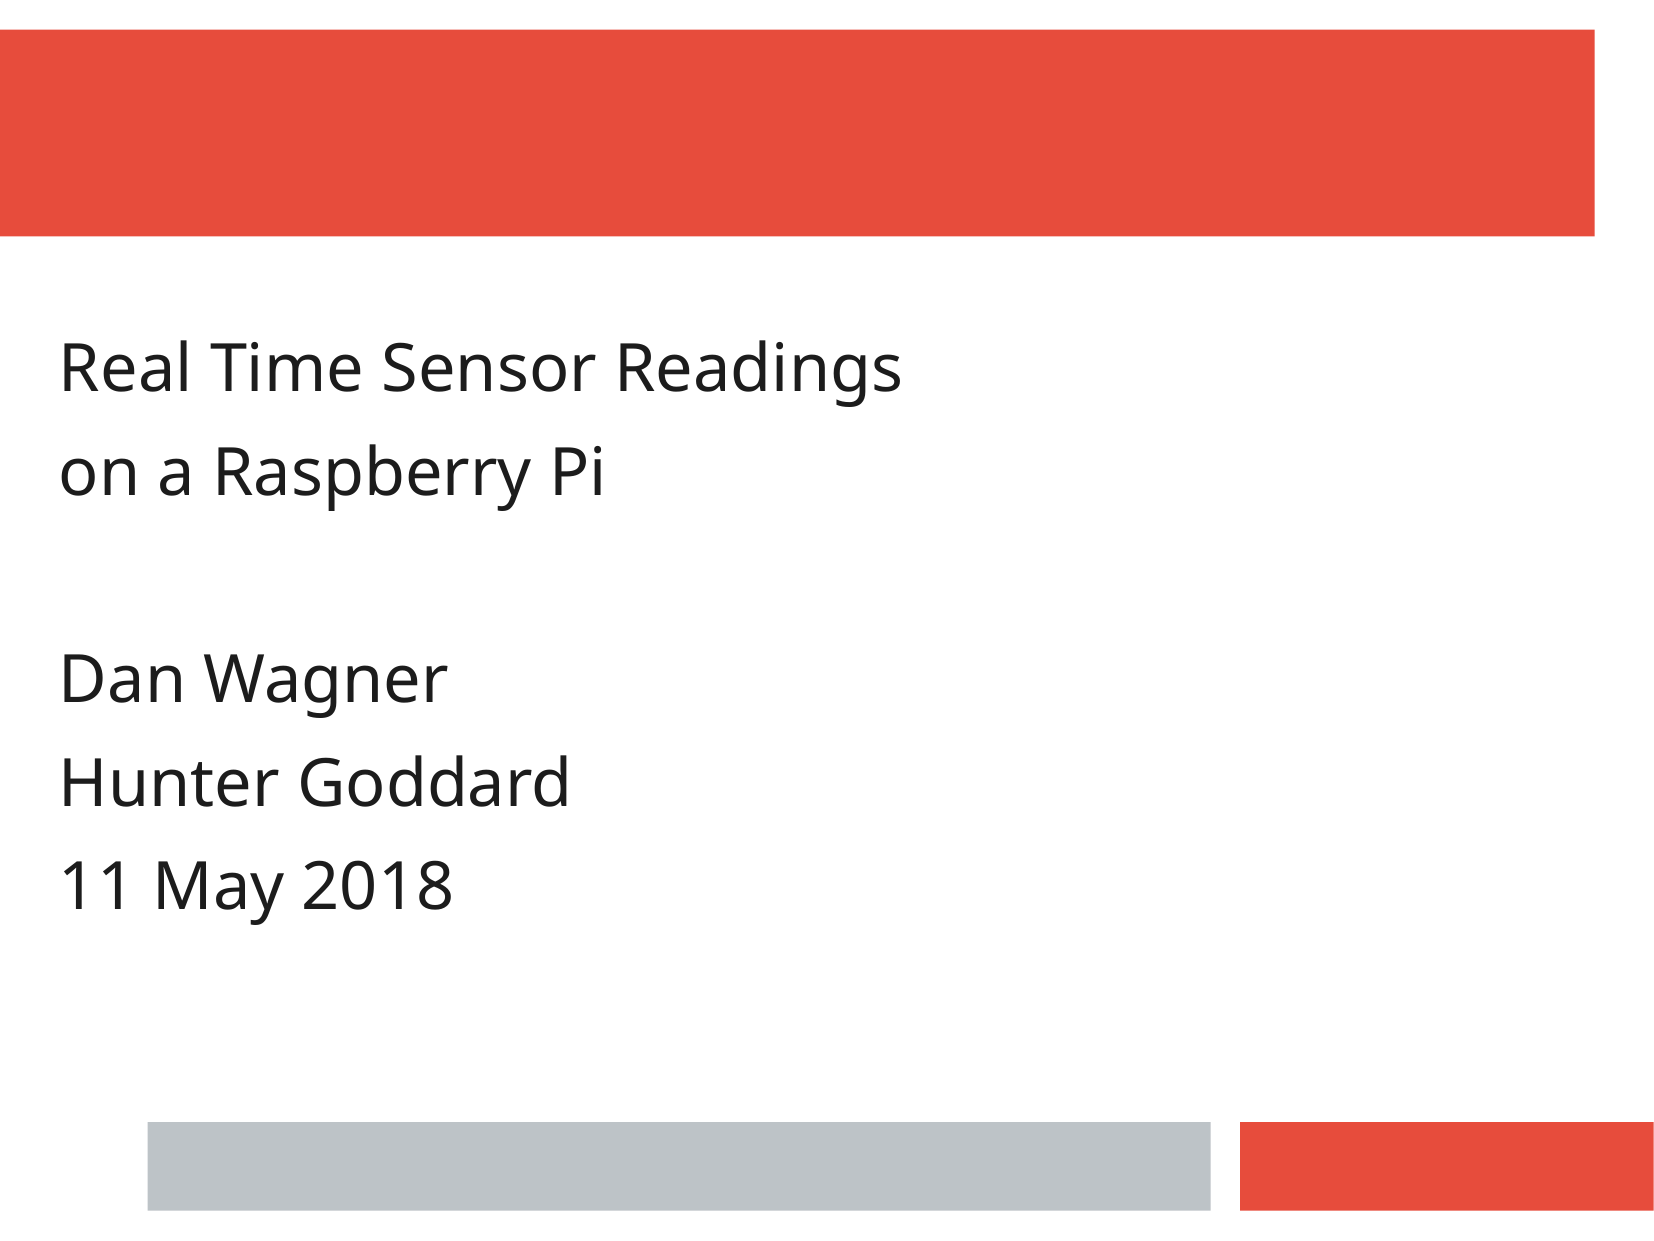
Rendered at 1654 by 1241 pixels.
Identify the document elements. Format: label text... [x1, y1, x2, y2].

subtitle Real Time Sensor Readings on a Raspberry Pi Dan Wagner Hunter Goddard 11 May 2018 [59, 324, 1565, 926]
